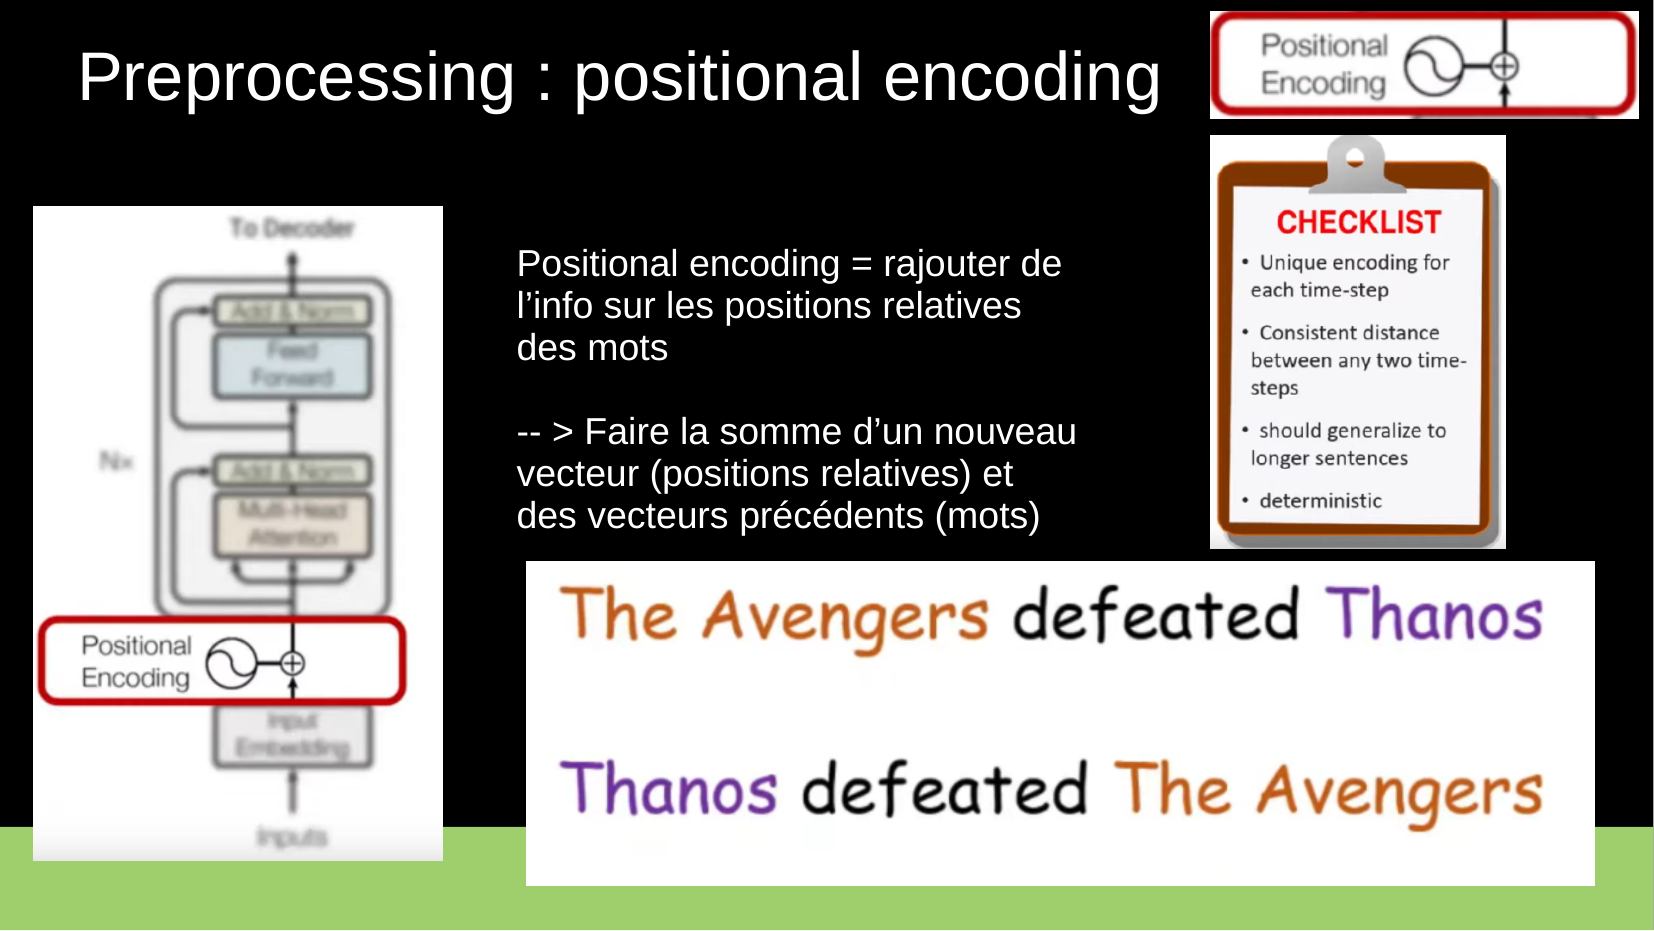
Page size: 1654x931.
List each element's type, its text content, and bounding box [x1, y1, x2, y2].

title Preprocessing : positional encoding [0, 0, 1300, 154]
text_box Positional encoding = rajouter de l’info sur les positions relatives des mots -- > Faire la somme d’un nouveau vecteur (positions relatives) et des vecteurs précédents (mots) [501, 235, 1093, 544]
picture [1210, 135, 1506, 549]
picture [526, 561, 1595, 886]
picture [33, 206, 443, 861]
picture [1210, 11, 1639, 119]
